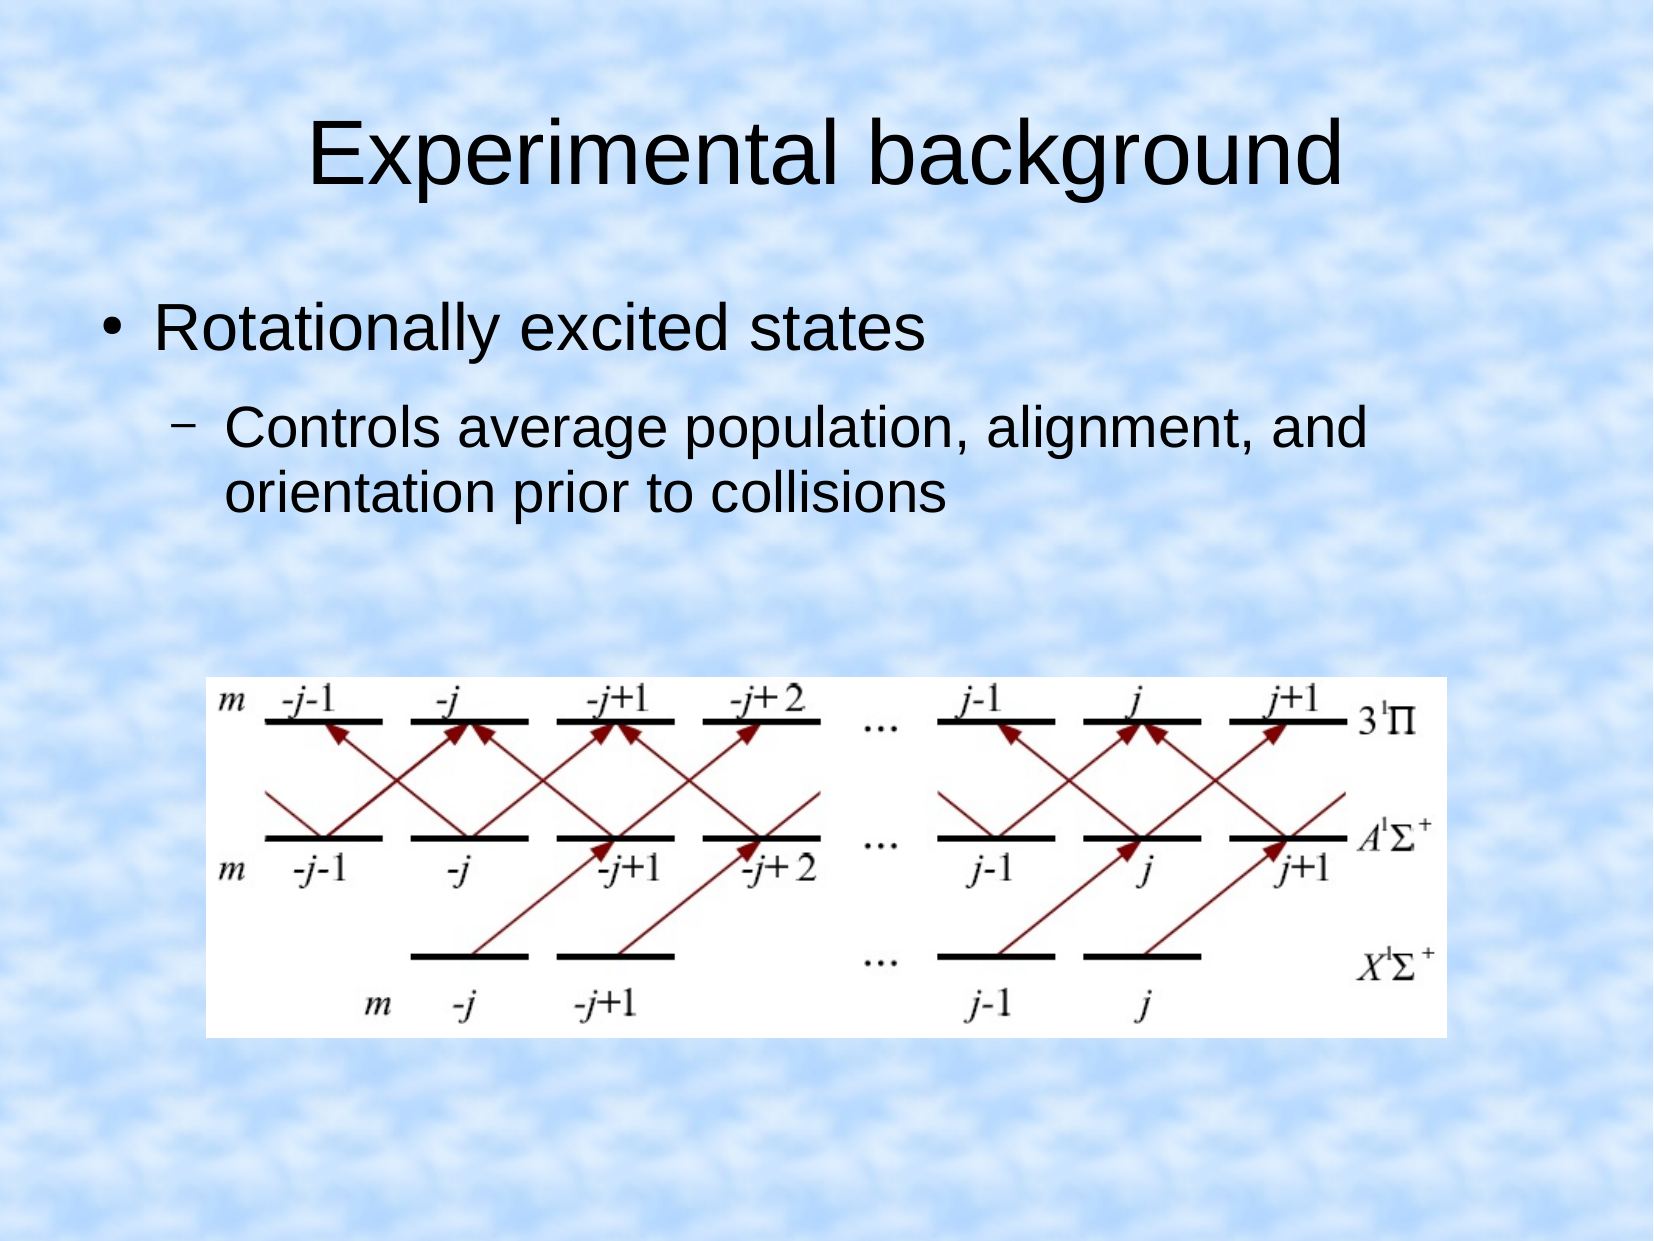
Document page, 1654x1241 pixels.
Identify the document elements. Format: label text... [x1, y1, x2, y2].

picture [0, 0, 1654, 1241]
title Experimental background [82, 49, 1571, 257]
list Rotationally excited states Controls average population, alignment, and orientation prior to collisions [82, 290, 1571, 634]
